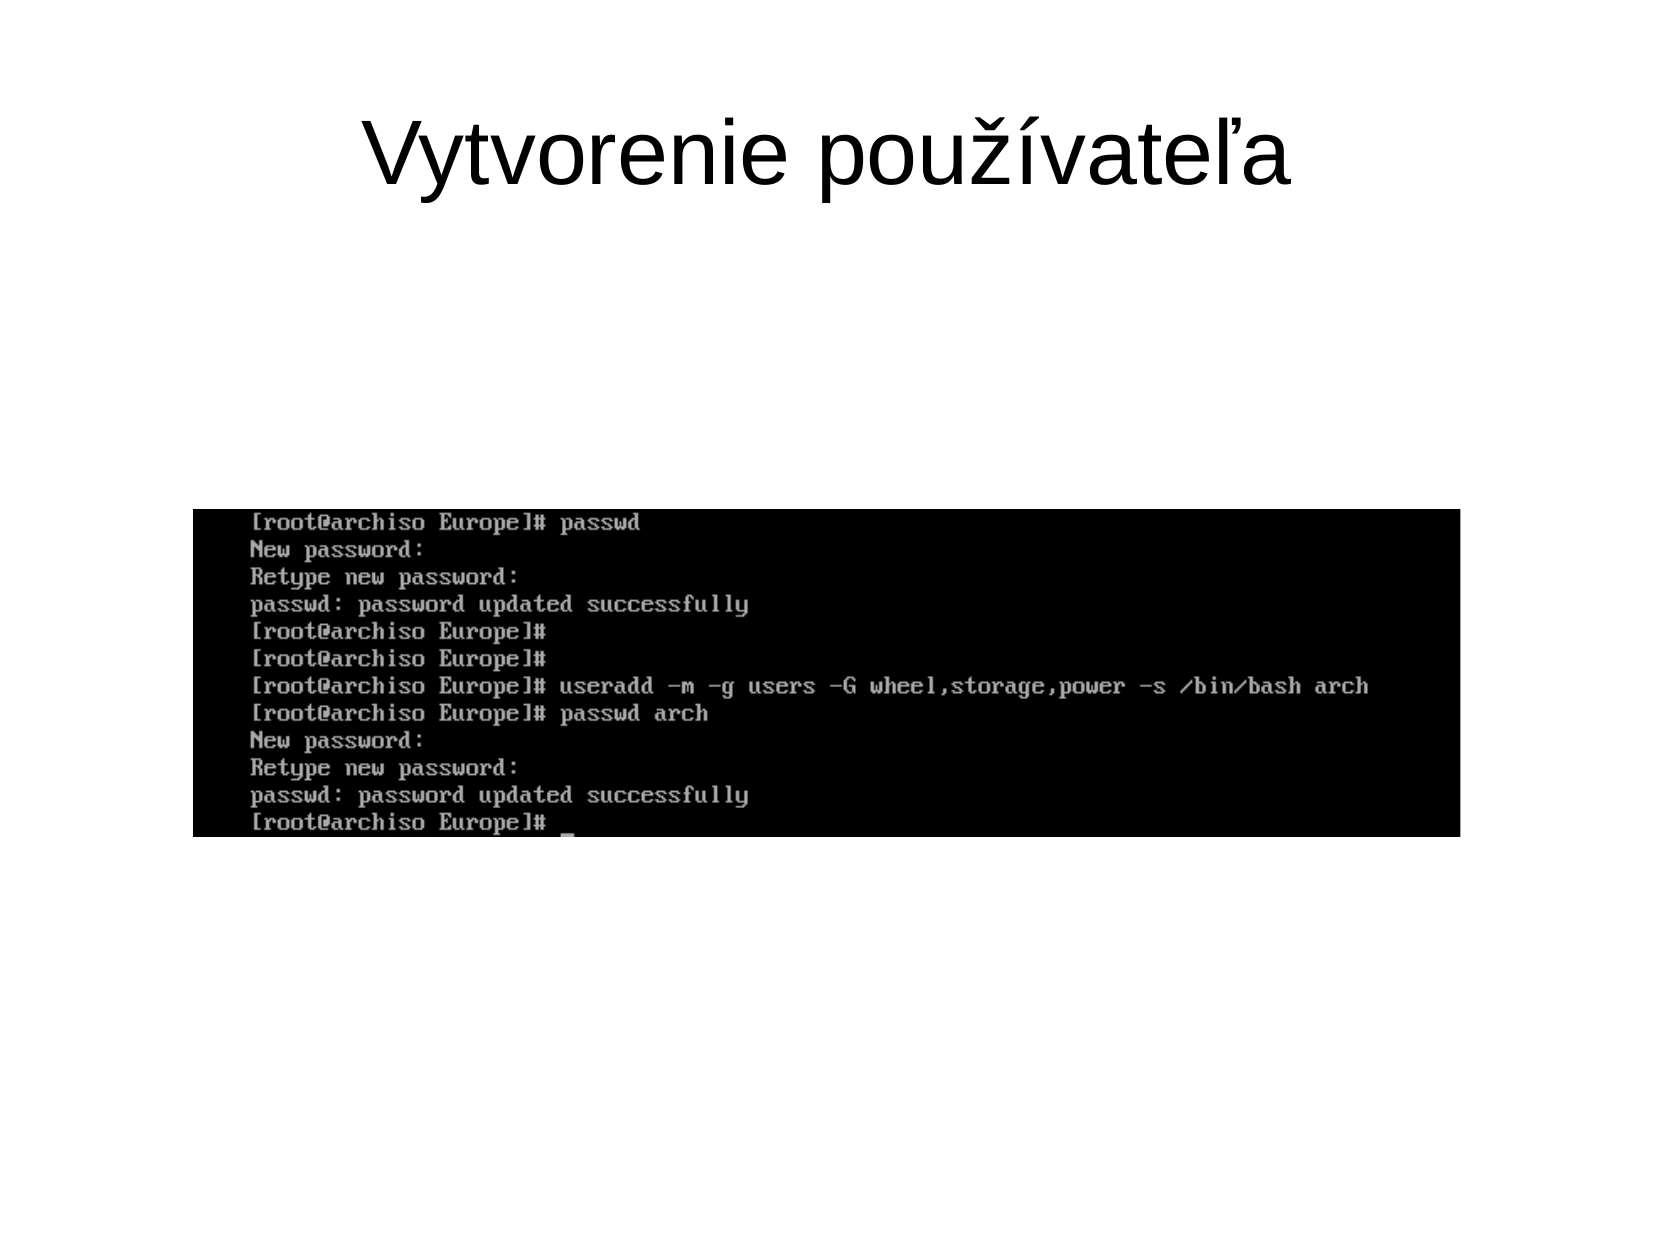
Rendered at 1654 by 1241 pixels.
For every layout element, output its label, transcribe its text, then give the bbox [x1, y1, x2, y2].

title Vytvorenie používateľa [82, 49, 1571, 257]
picture [193, 509, 1461, 837]
